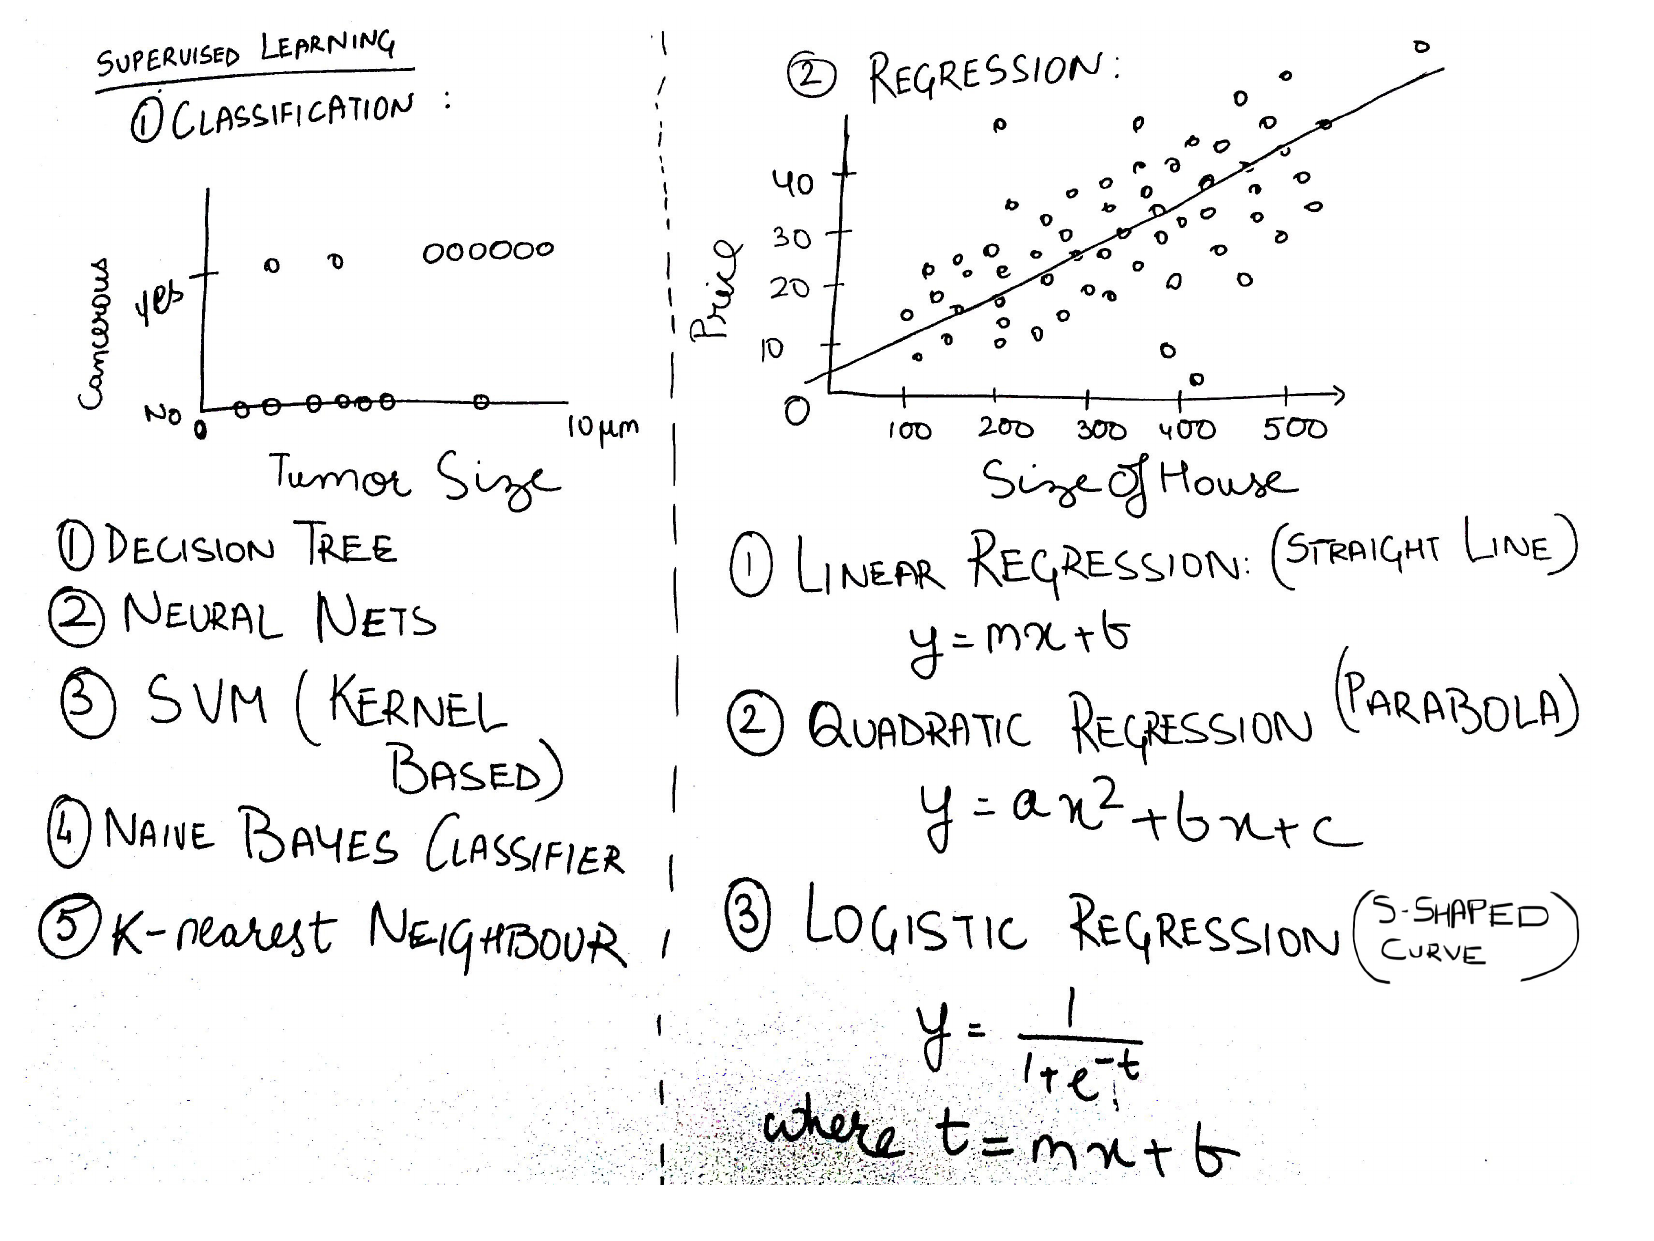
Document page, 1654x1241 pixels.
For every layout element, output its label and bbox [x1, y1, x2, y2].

picture [23, 16, 1591, 1186]
